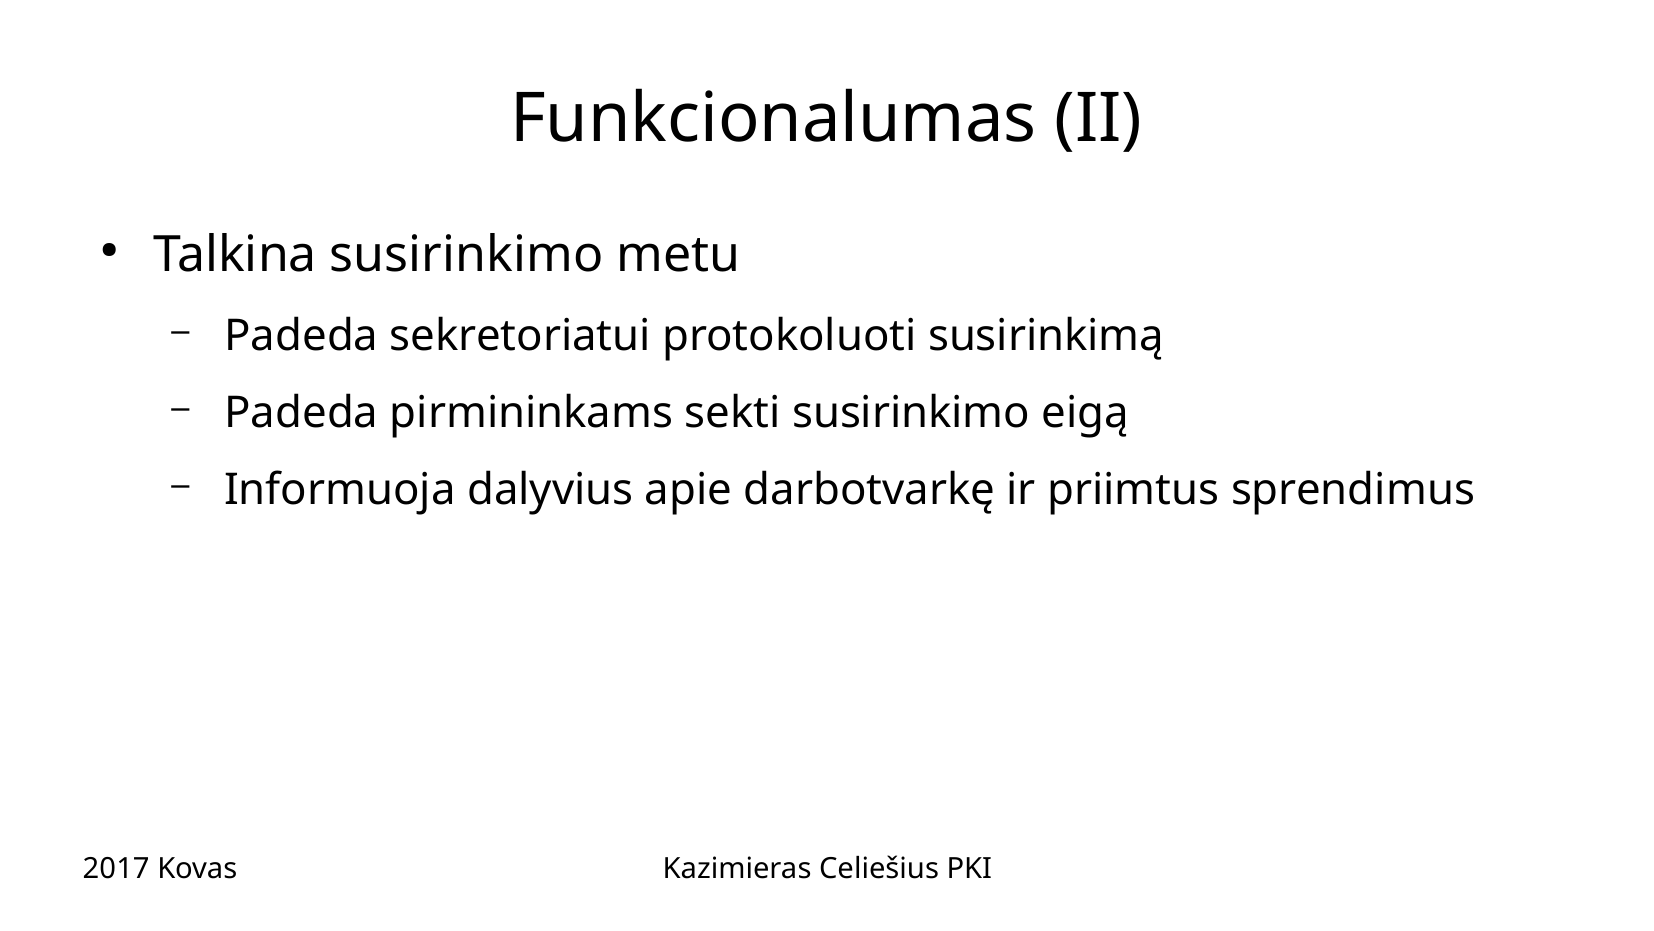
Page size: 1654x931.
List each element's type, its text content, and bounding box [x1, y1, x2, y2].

list Talkina susirinkimo metu Padeda sekretoriatui protokoluoti susirinkimą Padeda pirmininkams sekti susirinkimo eigą Informuoja dalyvius apie darbotvarkę ir priimtus sprendimus [82, 217, 1571, 757]
title Funkcionalumas (II) [82, 37, 1571, 193]
